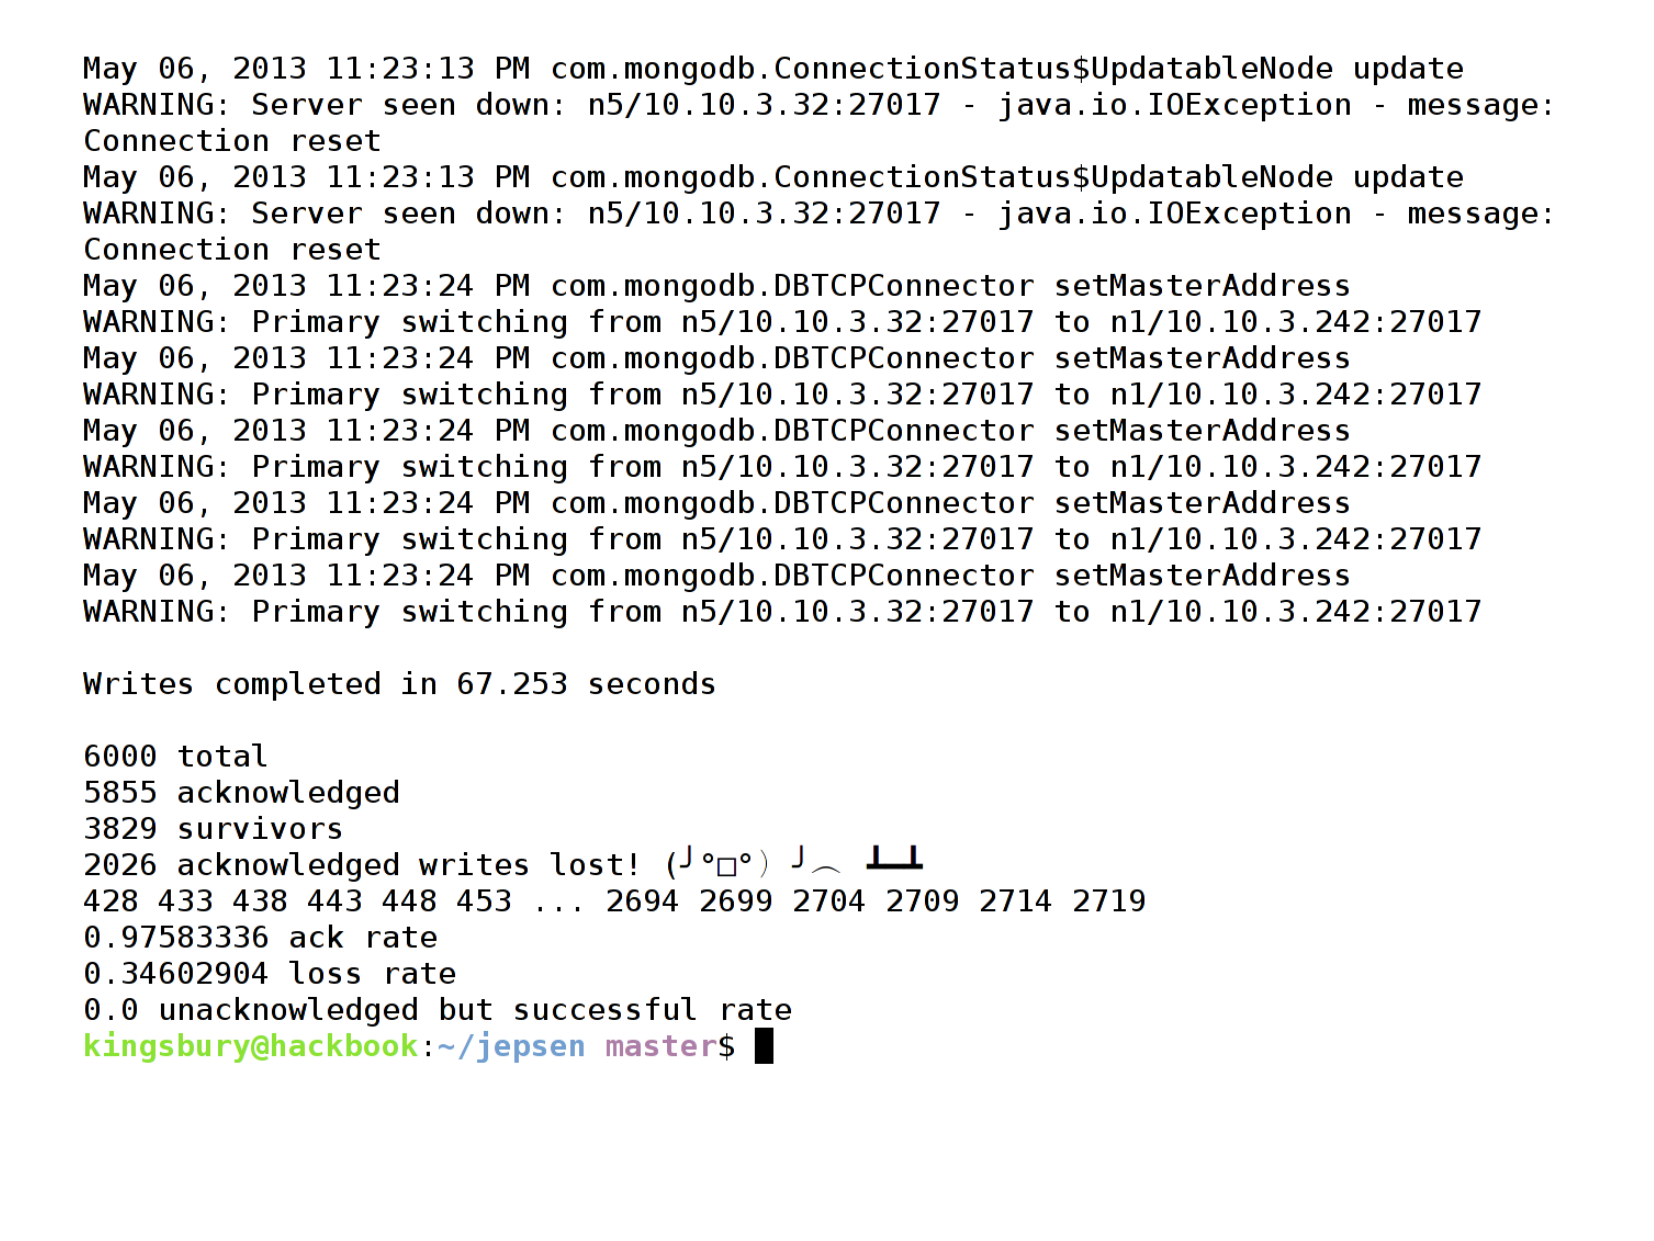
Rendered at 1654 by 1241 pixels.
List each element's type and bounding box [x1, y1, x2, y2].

picture [82, 49, 1577, 1066]
